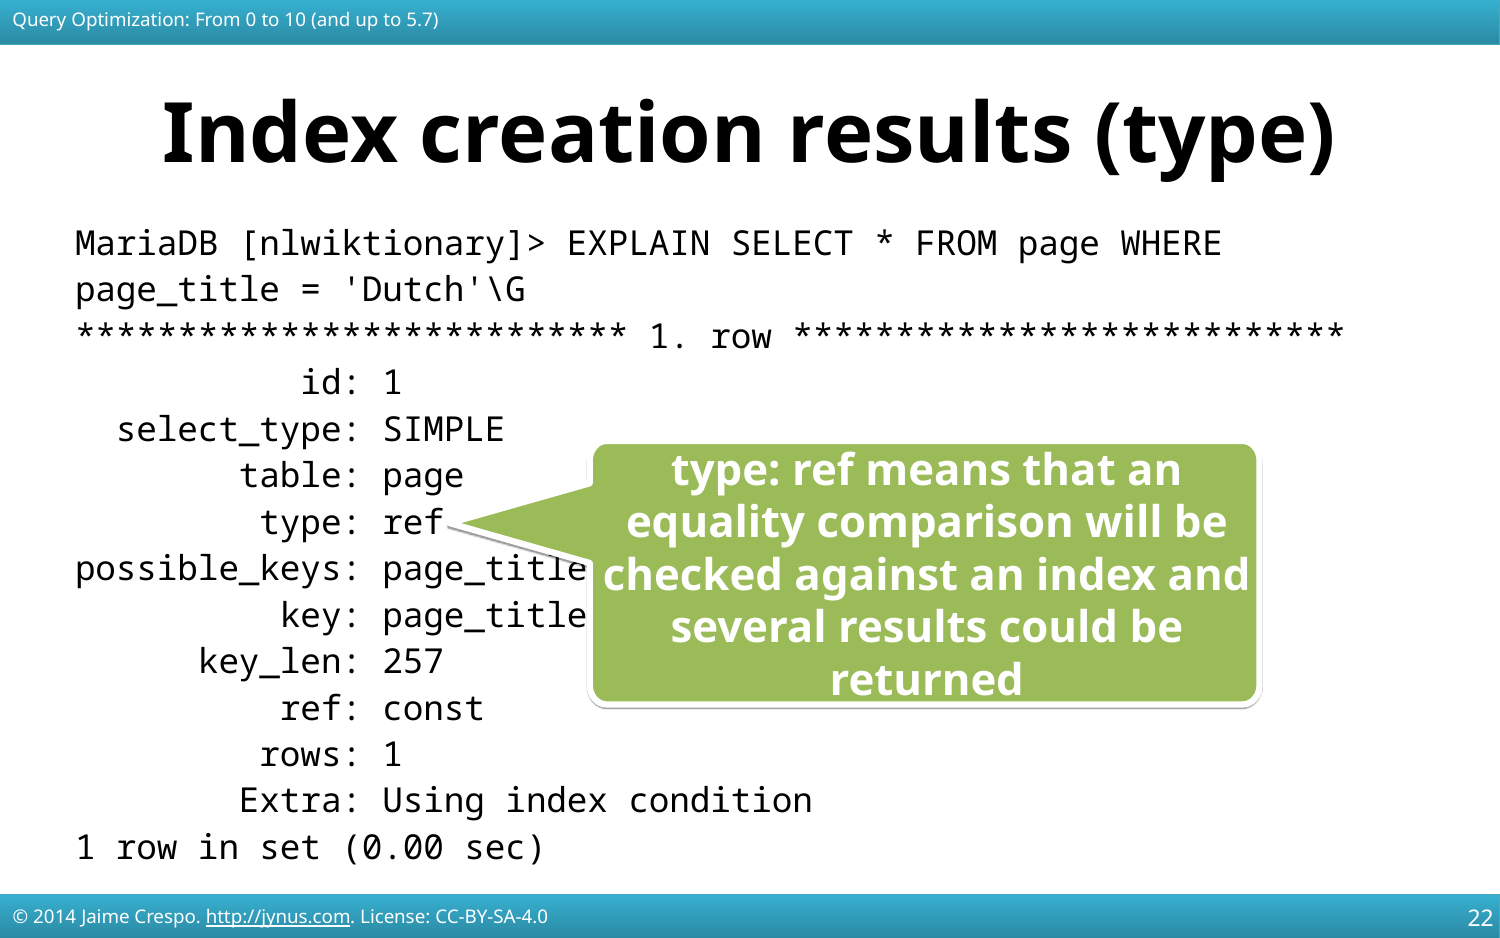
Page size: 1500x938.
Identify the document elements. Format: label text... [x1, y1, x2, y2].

text_box type: ref means that an equality comparison will be checked against an index and several results could be returned [449, 440, 1260, 705]
title Index creation results (type) [75, 41, 1425, 218]
list MariaDB [nlwiktionary]> EXPLAIN SELECT * FROM page WHERE page_title = 'Dutch'\G *************************** 1. row *************************** id: 1 select_type: SIMPLE table: page type: ref possible_keys: page_title key: page_title key_len: 257 ref: const rows: 1 Extra: Using index condition 1 row in set (0.00 sec) [75, 218, 1425, 876]
